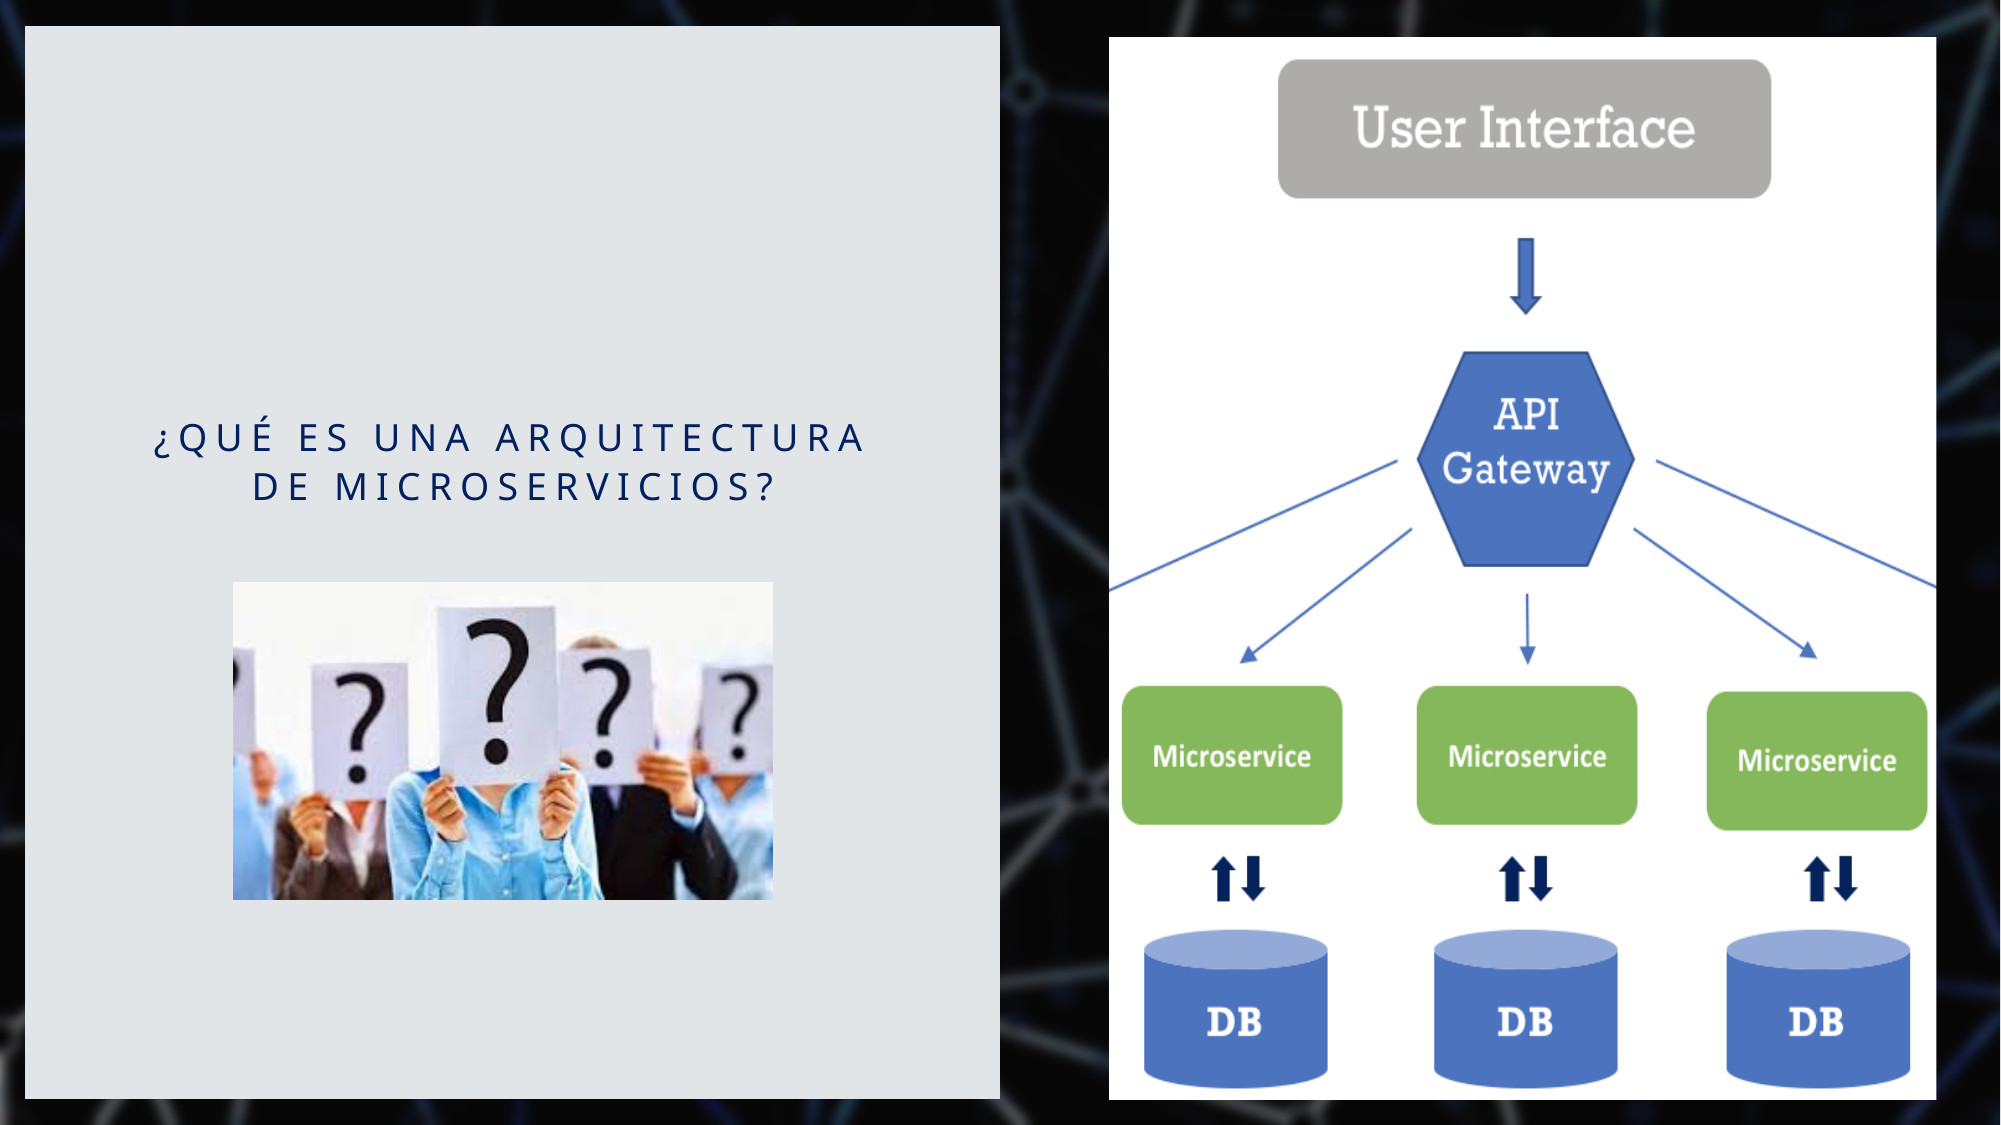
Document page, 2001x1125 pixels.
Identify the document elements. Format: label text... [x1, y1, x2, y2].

picture [1109, 37, 1937, 1100]
picture [233, 582, 773, 900]
text_box [0, 0, 2000, 1125]
title ¿Qué es una arquitectura de microservicios? [134, 174, 891, 516]
